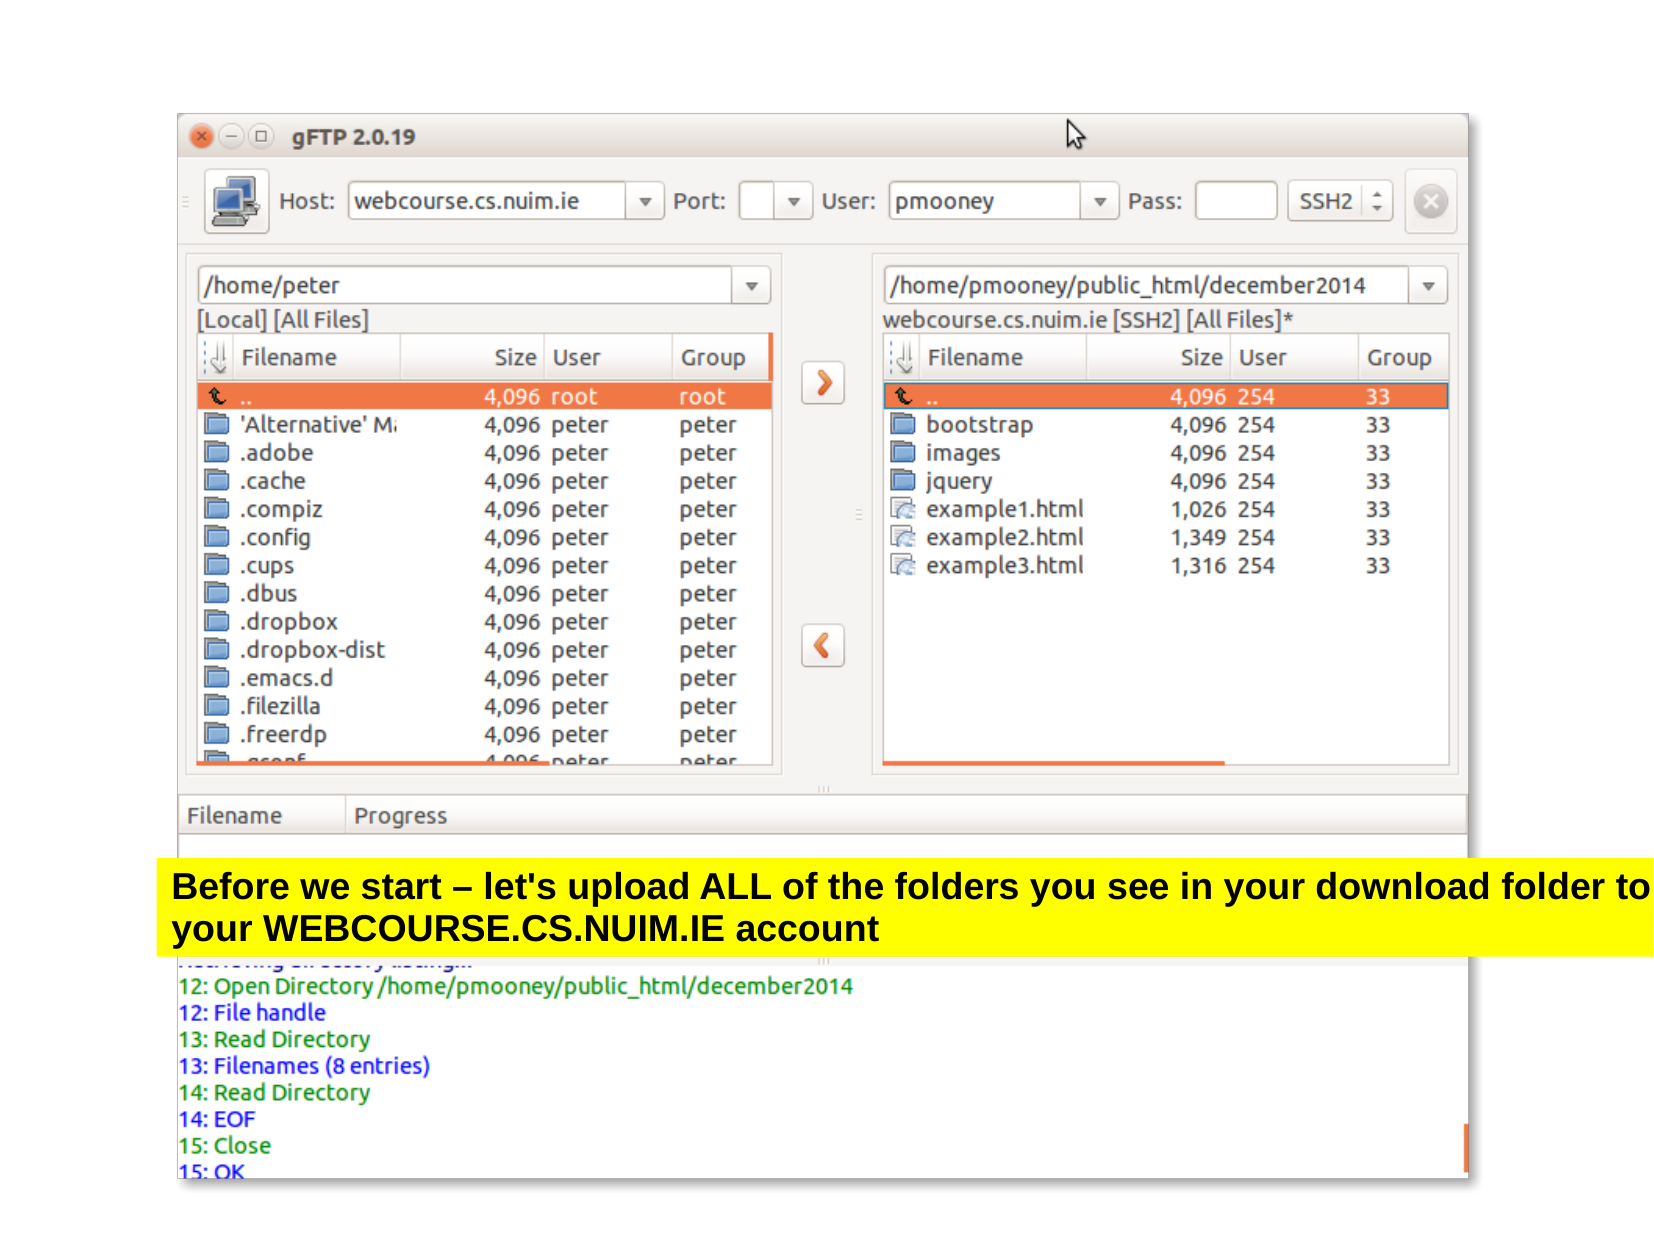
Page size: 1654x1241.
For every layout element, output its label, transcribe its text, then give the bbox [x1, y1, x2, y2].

picture [170, 957, 1483, 1193]
picture [170, 106, 1483, 857]
text_box Before we start – let's upload ALL of the folders you see in your download folder to your WEBCOURSE.CS.NUIM.IE account [156, 857, 1654, 957]
